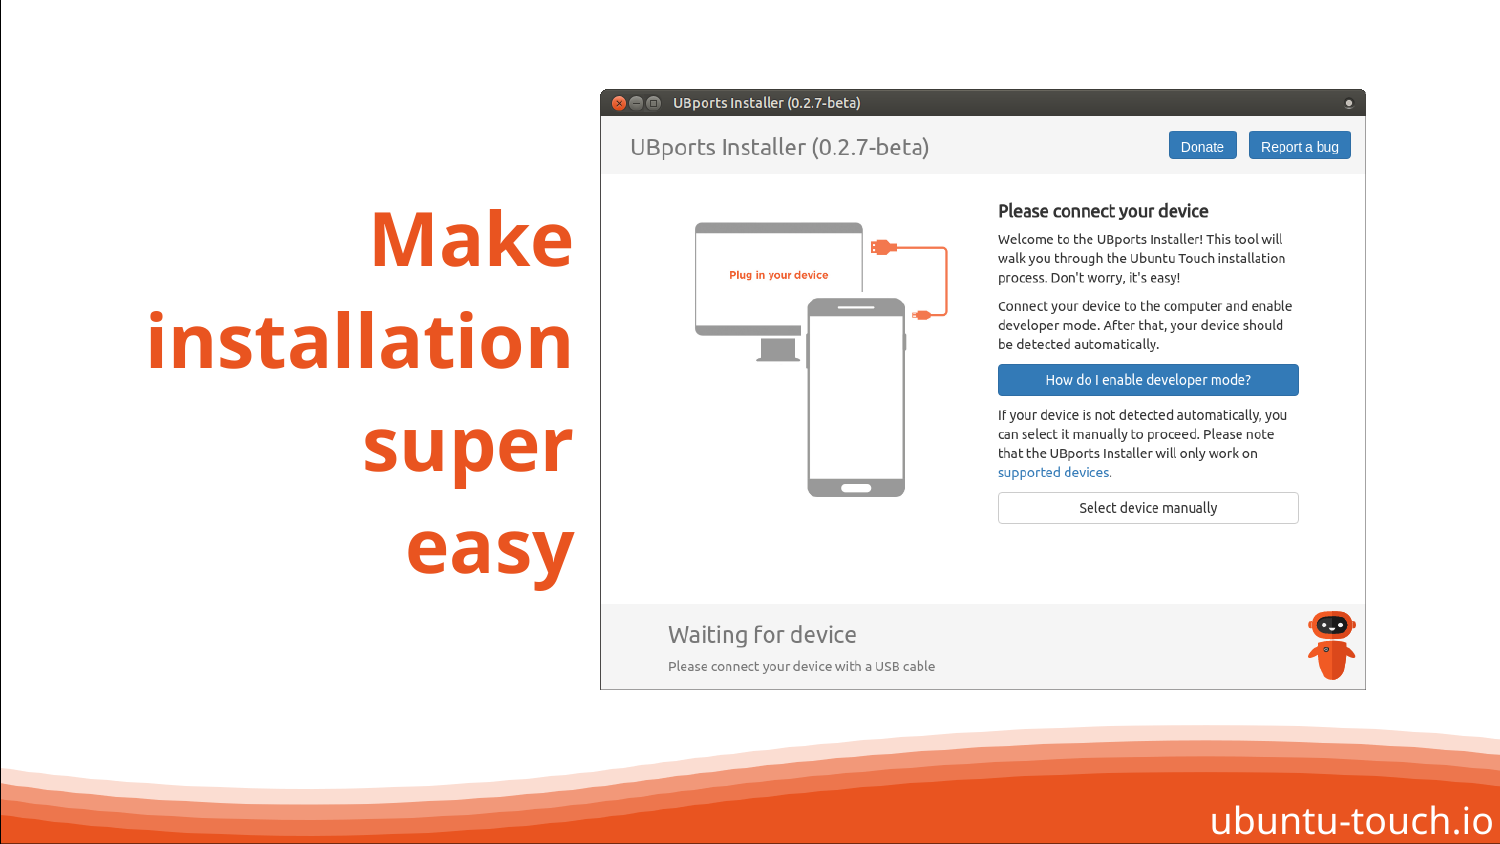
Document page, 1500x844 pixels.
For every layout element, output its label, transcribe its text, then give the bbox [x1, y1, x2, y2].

picture [0, 0, 1500, 844]
title Make installation super easy [111, 158, 575, 624]
